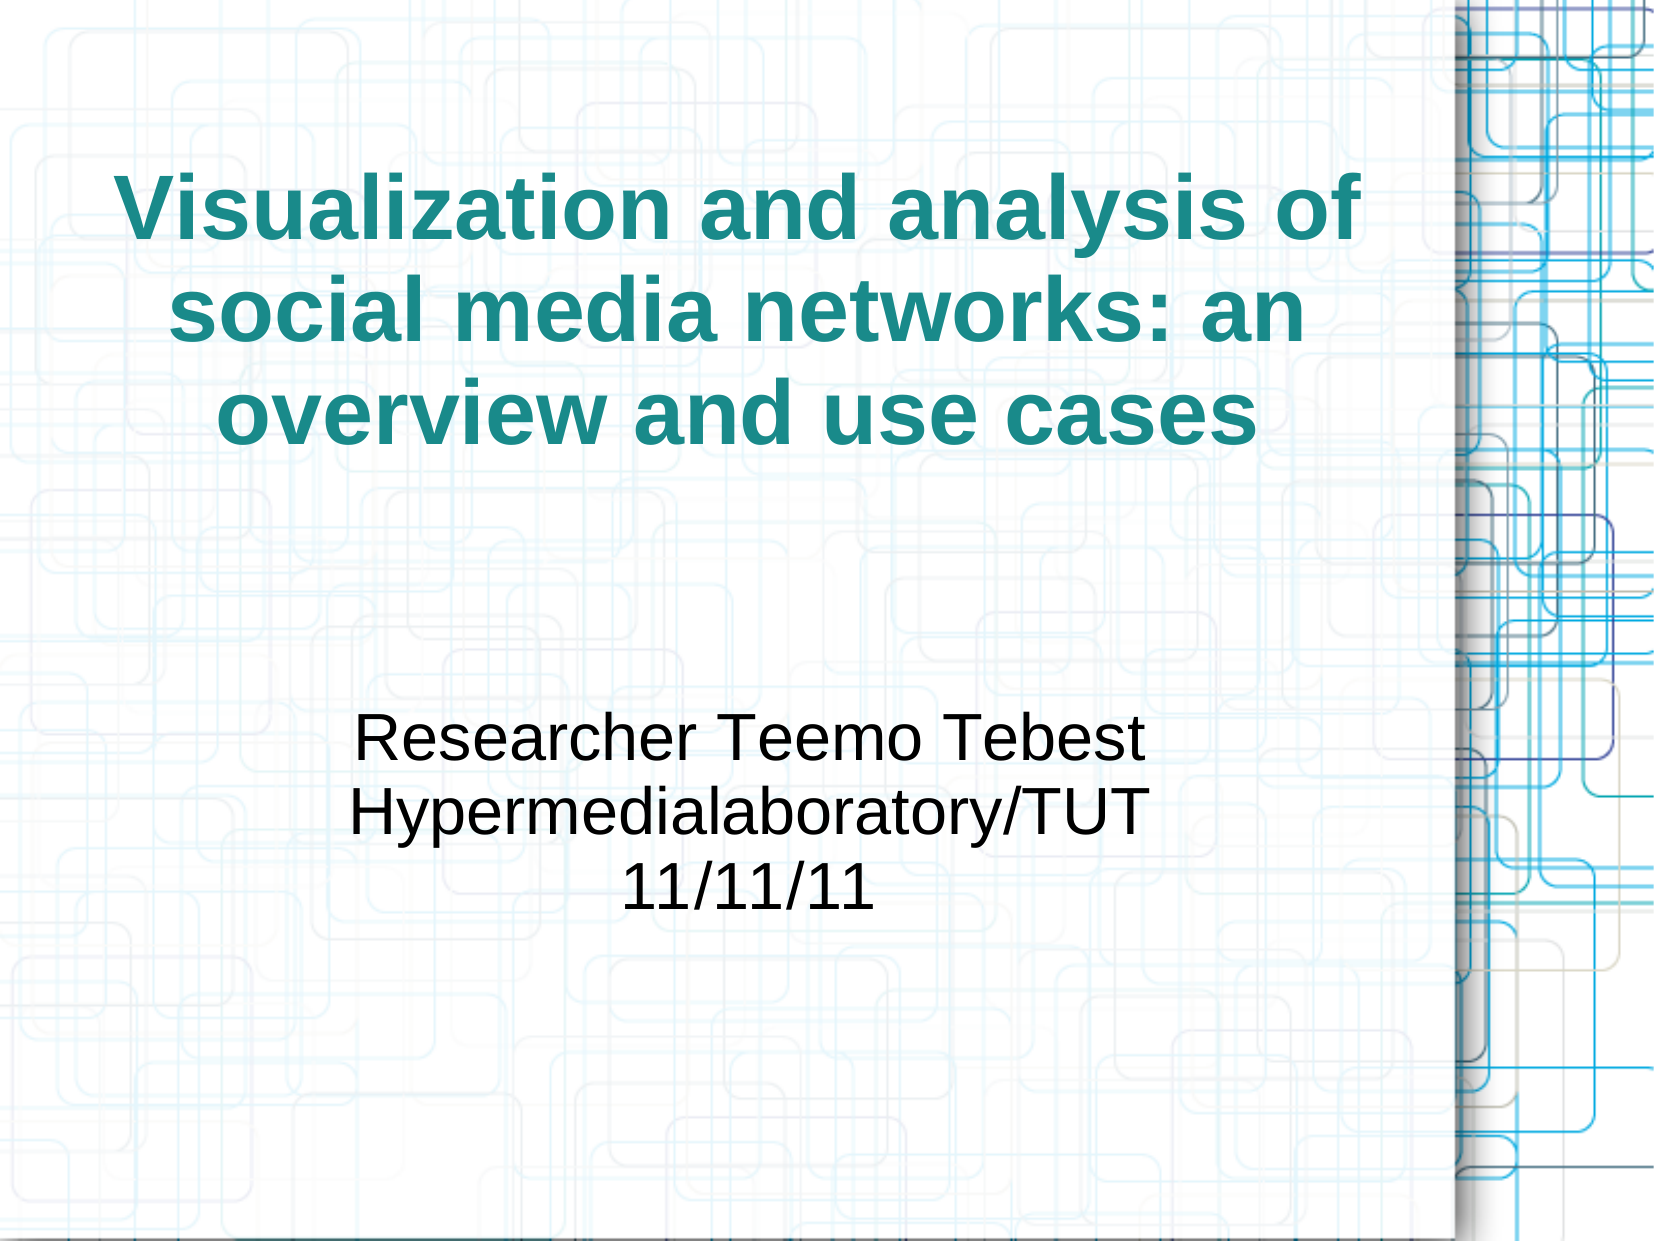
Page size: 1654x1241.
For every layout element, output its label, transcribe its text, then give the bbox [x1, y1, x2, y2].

picture [0, 0, 1654, 1241]
subtitle Researcher Teemo Tebest Hypermedialaboratory/TUT 11/11/11 [82, 531, 1418, 1093]
title Visualization and analysis of social media networks: an overview and use cases [59, 156, 1418, 464]
